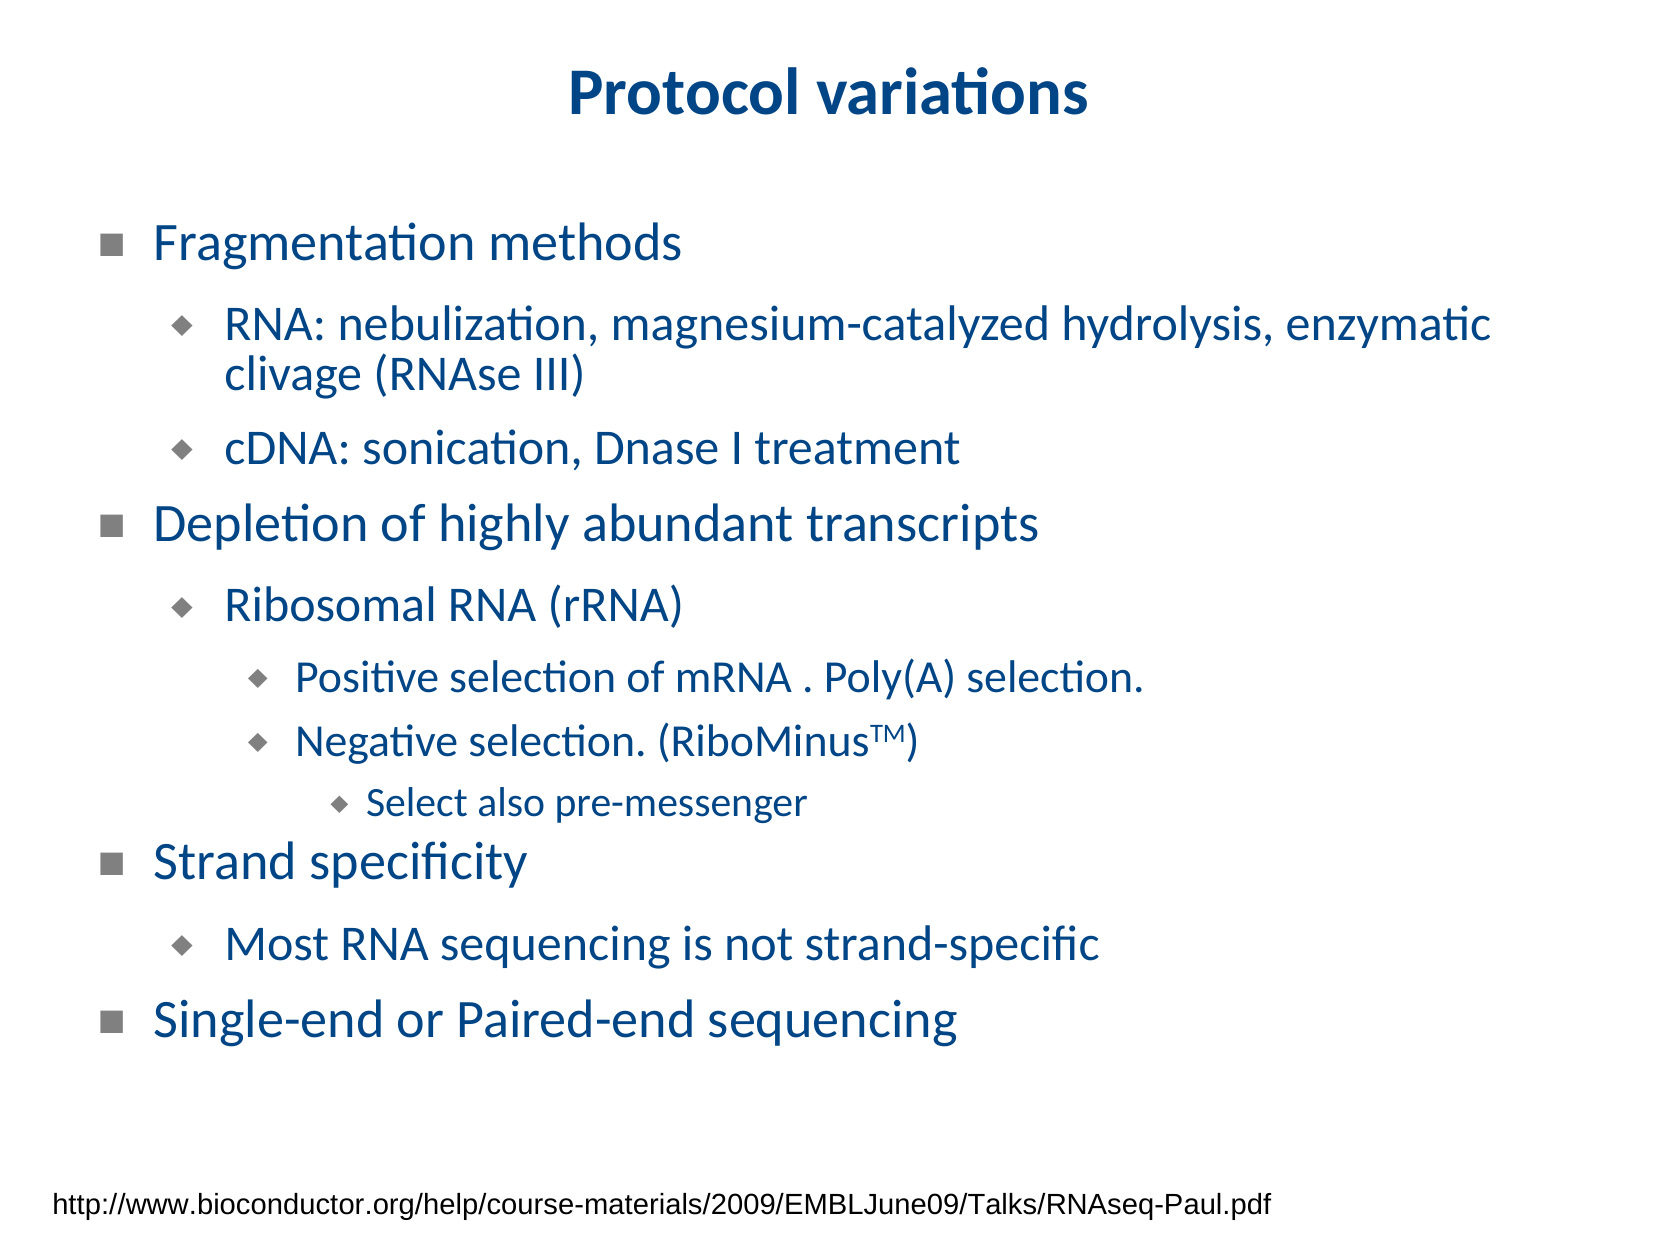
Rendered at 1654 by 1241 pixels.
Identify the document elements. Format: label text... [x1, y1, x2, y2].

list Fragmentation methods RNA: nebulization, magnesium-catalyzed hydrolysis, enzymatic clivage (RNAse III) cDNA: sonication, Dnase I treatment Depletion of highly abundant transcripts Ribosomal RNA (rRNA) Positive selection of mRNA . Poly(A) selection. Negative selection. (RiboMinusTM) Select also pre-messenger Strand speciﬁcity Most RNA sequencing is not strand-speciﬁc Single-end or Paired-end sequencing [82, 219, 1571, 1126]
title Protocol variations [85, 18, 1574, 177]
text_box http://www.bioconductor.org/help/course-materials/2009/EMBLJune09/Talks/RNAseq-Paul.pdf [37, 1180, 1626, 1238]
